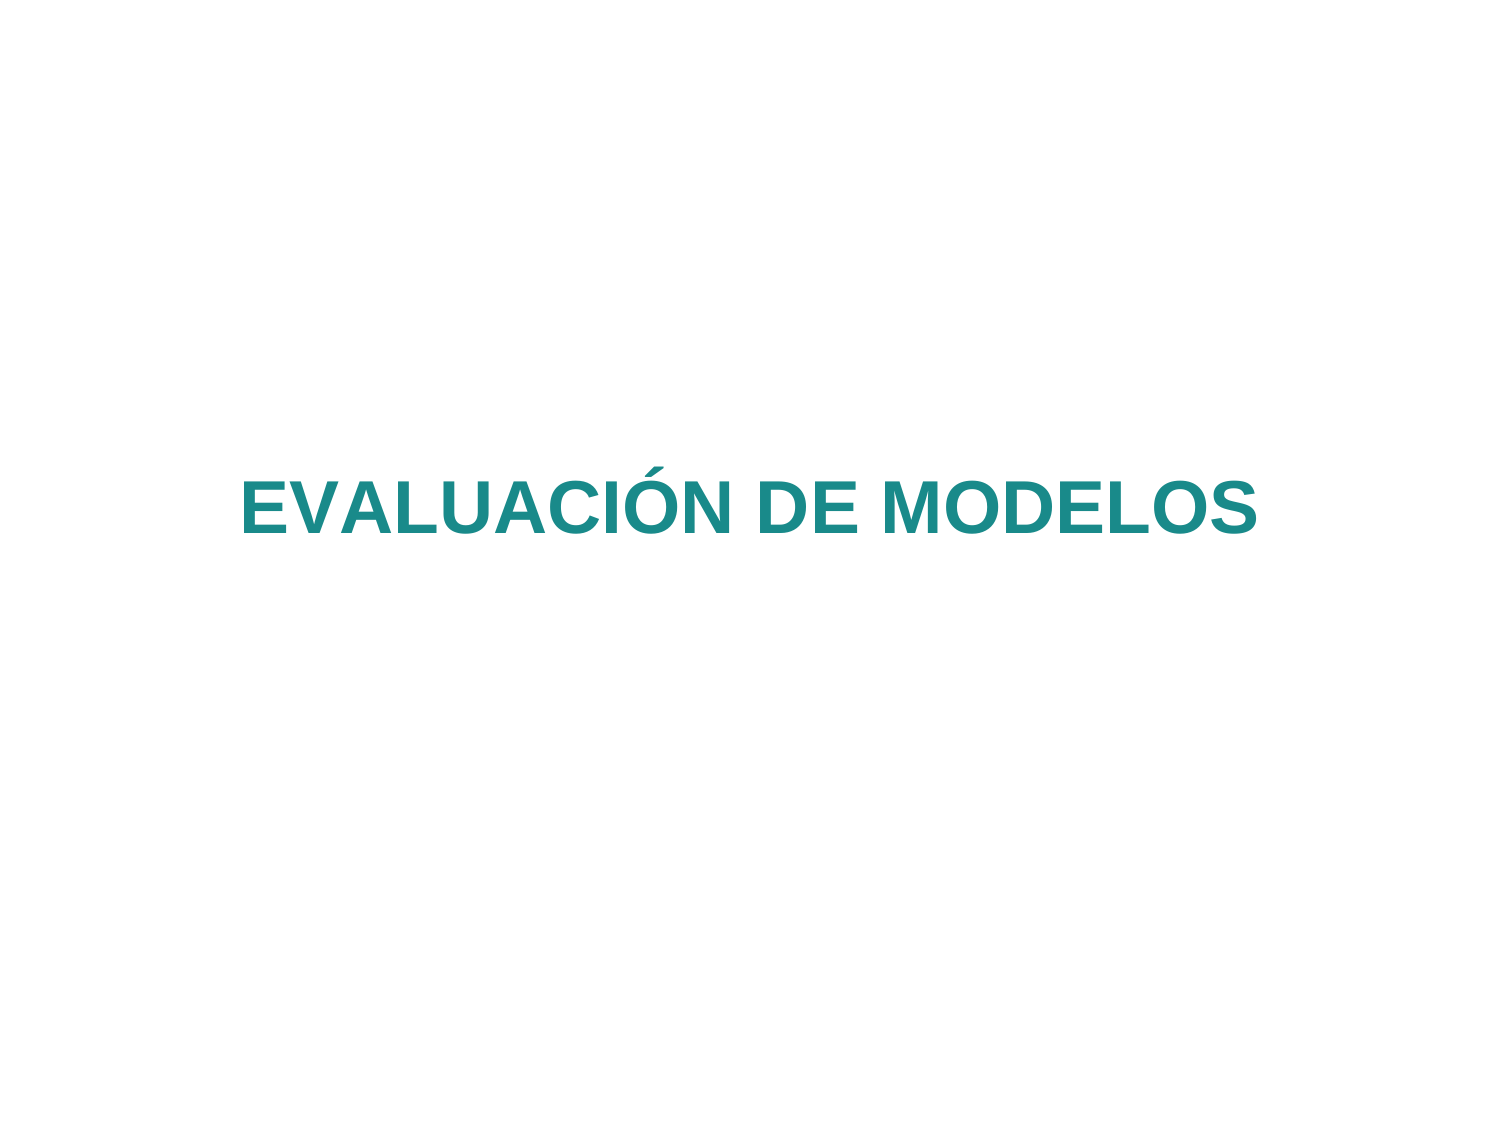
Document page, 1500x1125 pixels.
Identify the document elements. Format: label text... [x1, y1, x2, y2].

title EVALUACIÓN DE MODELOS [112, 212, 1388, 802]
